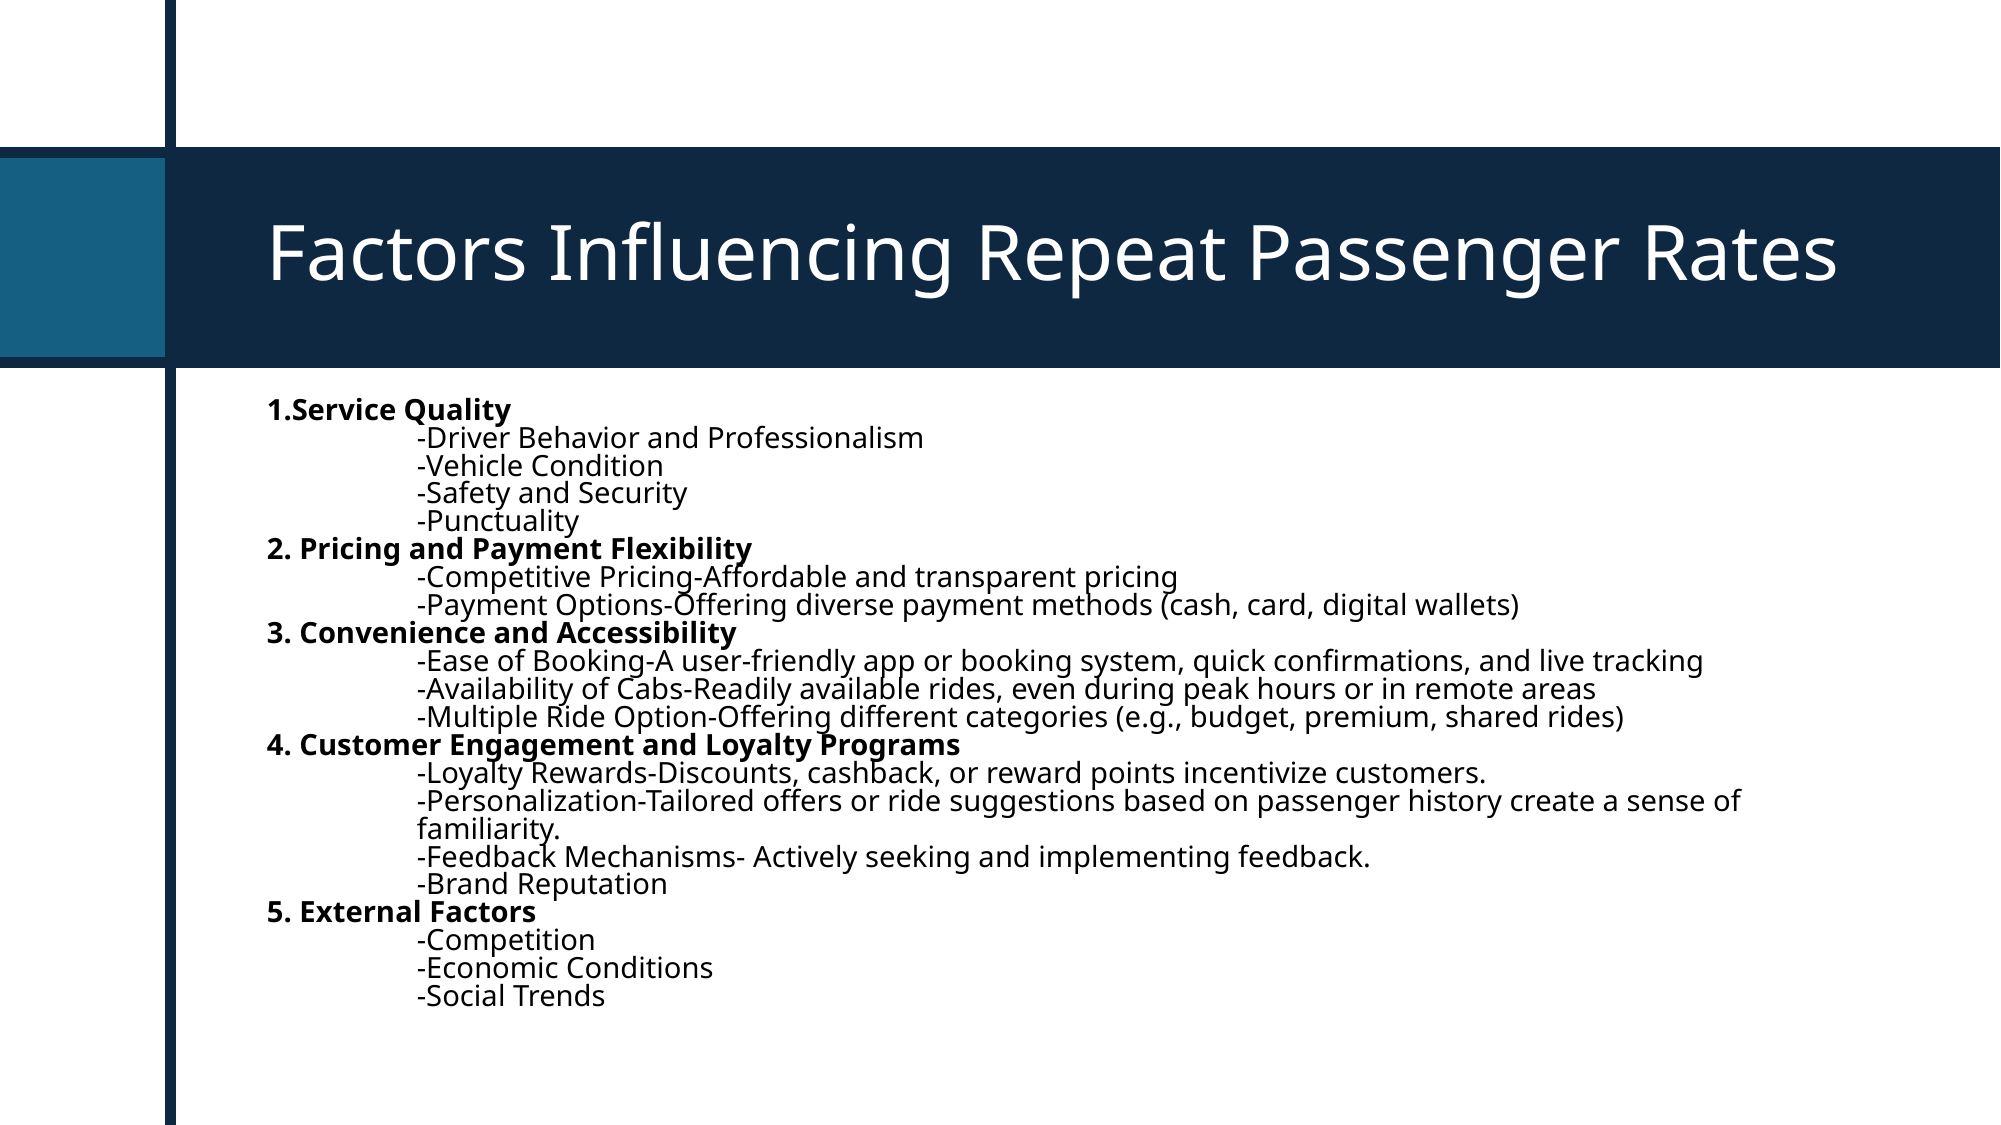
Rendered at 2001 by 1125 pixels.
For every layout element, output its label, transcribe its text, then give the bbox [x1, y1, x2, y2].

text_box 1.Service Quality -Driver Behavior and Professionalism -Vehicle Condition -Safety and Security -Punctuality 2. Pricing and Payment Flexibility -Competitive Pricing-Affordable and transparent pricing -Payment Options-Offering diverse payment methods (cash, card, digital wallets) 3. Convenience and Accessibility -Ease of Booking-A user-friendly app or booking system, quick confirmations, and live tracking -Availability of Cabs-Readily available rides, even during peak hours or in remote areas -Multiple Ride Option-Offering different categories (e.g., budget, premium, shared rides) 4. Customer Engagement and Loyalty Programs -Loyalty Rewards-Discounts, cashback, or reward points incentivize customers. -Personalization-Tailored offers or ride suggestions based on passenger history create a sense of familiarity. -Feedback Mechanisms- Actively seeking and implementing feedback. -Brand Reputation 5. External Factors -Competition -Economic Conditions -Social Trends [251, 390, 1878, 1094]
title Factors Influencing Repeat Passenger Rates [251, 171, 1895, 341]
